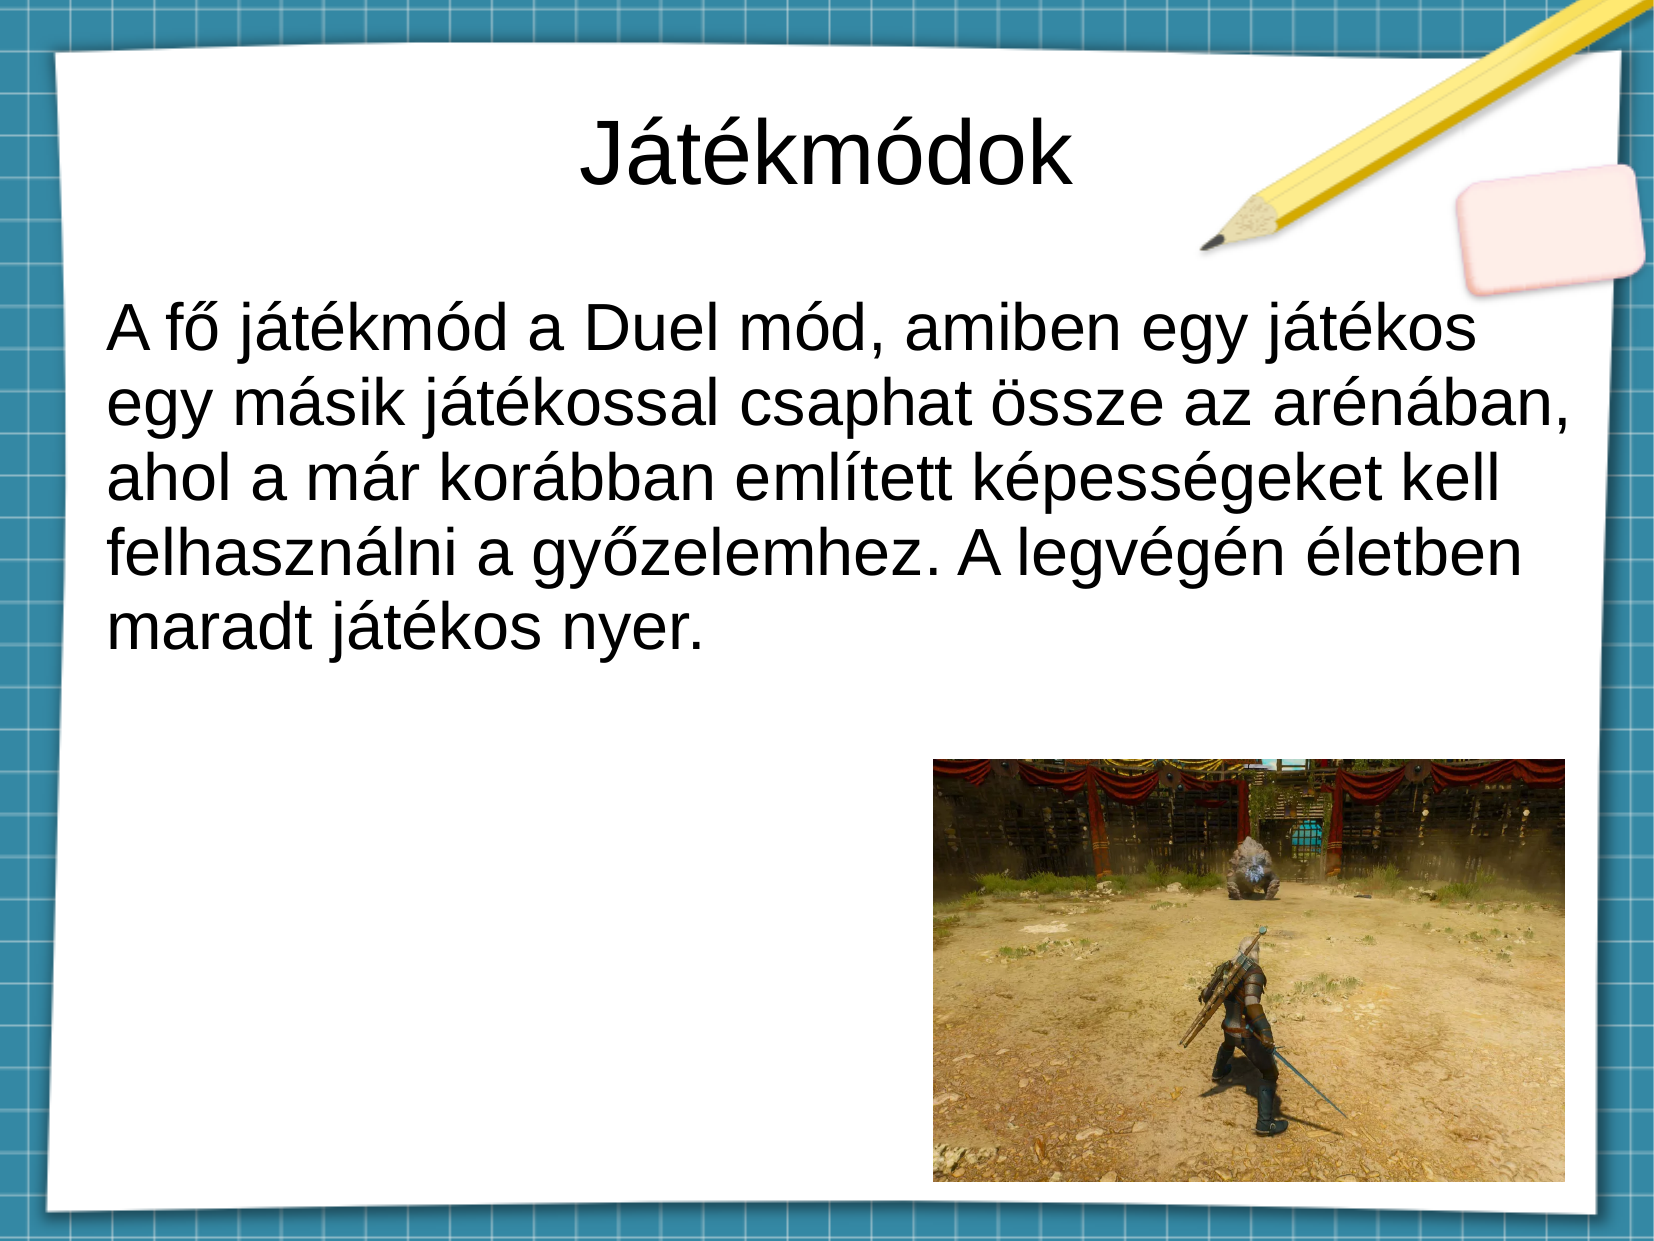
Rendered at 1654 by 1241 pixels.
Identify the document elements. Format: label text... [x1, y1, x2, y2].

title Játékmódok [82, 49, 1571, 257]
list A fő játékmód a Duel mód, amiben egy játékos egy másik játékossal csaphat össze az arénában, ahol a már korábban említett képességeket kell felhasználni a győzelemhez. A legvégén életben maradt játékos nyer. [35, 290, 1595, 1010]
picture [0, 0, 1654, 1241]
